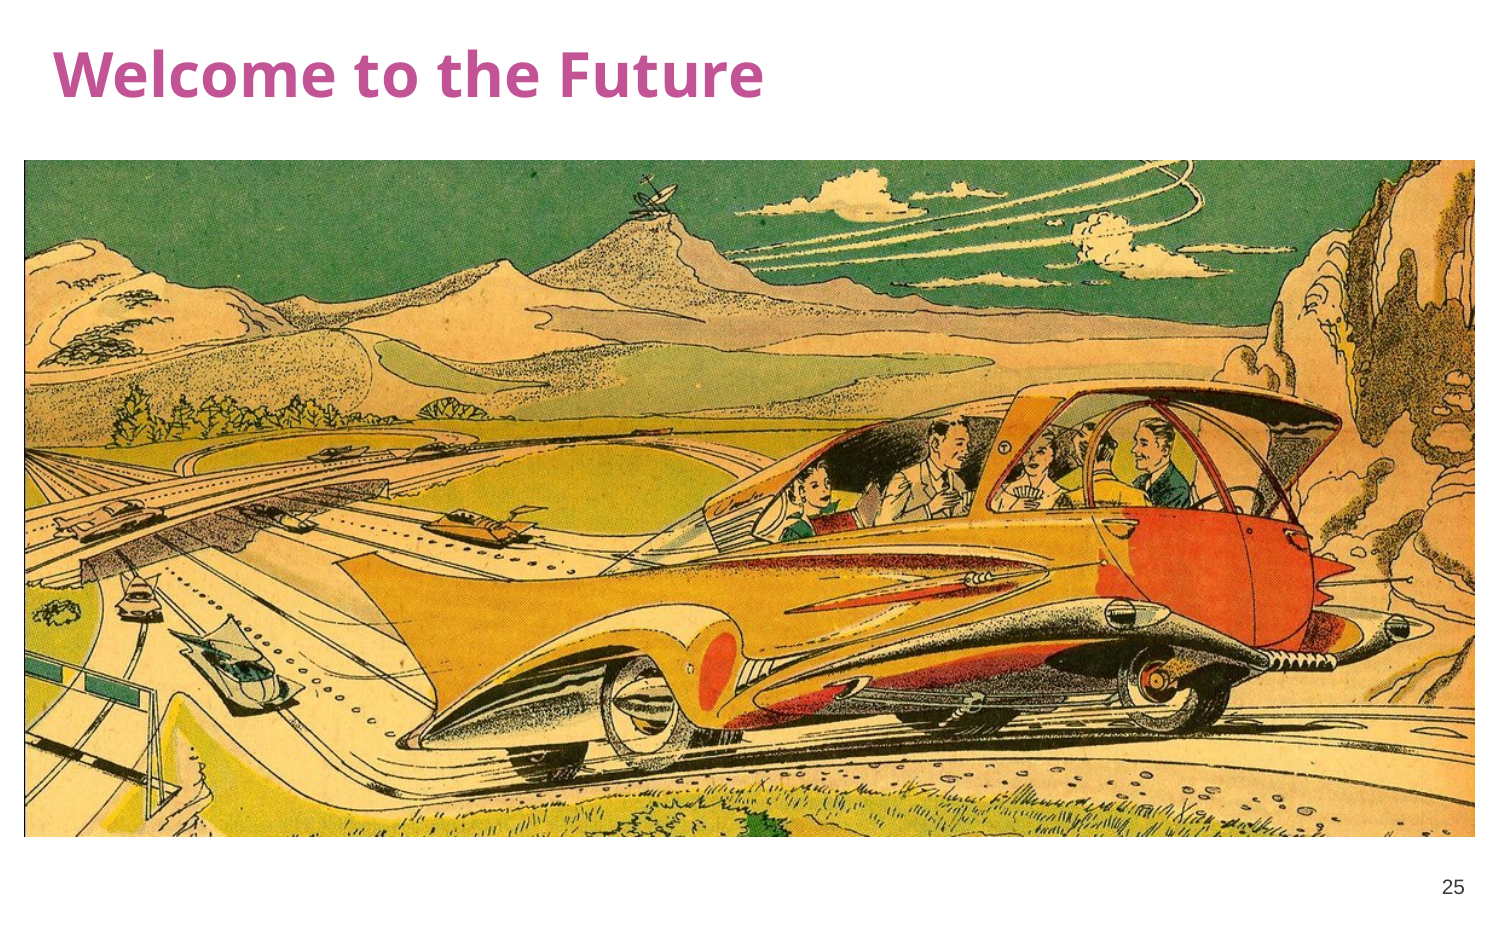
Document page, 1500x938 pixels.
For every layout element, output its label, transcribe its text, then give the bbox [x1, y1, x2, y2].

slide_number <number> [1389, 849, 1480, 922]
title Welcome to the Future [38, 20, 1463, 136]
picture [24, 160, 1475, 837]
